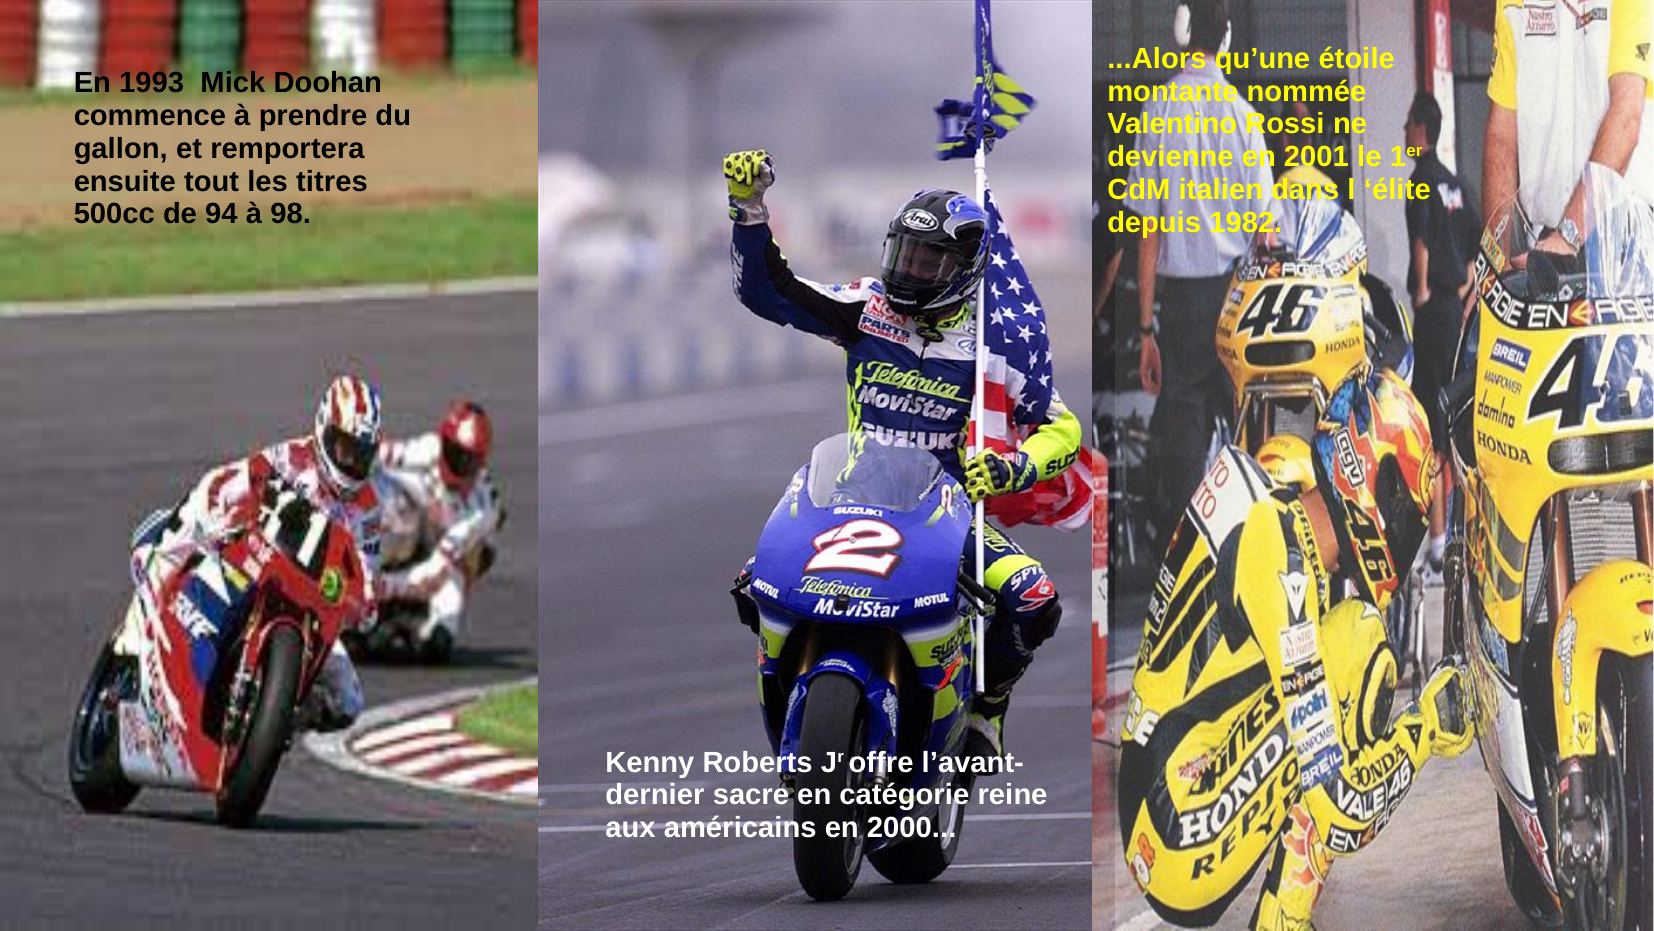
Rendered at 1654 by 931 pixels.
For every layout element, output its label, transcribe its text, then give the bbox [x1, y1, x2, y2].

text_box En 1993 Mick Doohan commence à prendre du gallon, et remportera ensuite tout les titres 500cc de 94 à 98. [59, 59, 473, 238]
text_box ...Alors qu’une étoile montante nommée Valentino Rossi ne devienne en 2001 le 1er CdM italien dans l ‘élite depuis 1982. [1092, 34, 1506, 246]
text_box Kenny Roberts Jr offre l’avant-dernier sacre en catégorie reine aux américains en 2000... [590, 738, 1063, 852]
picture [0, 0, 1654, 931]
